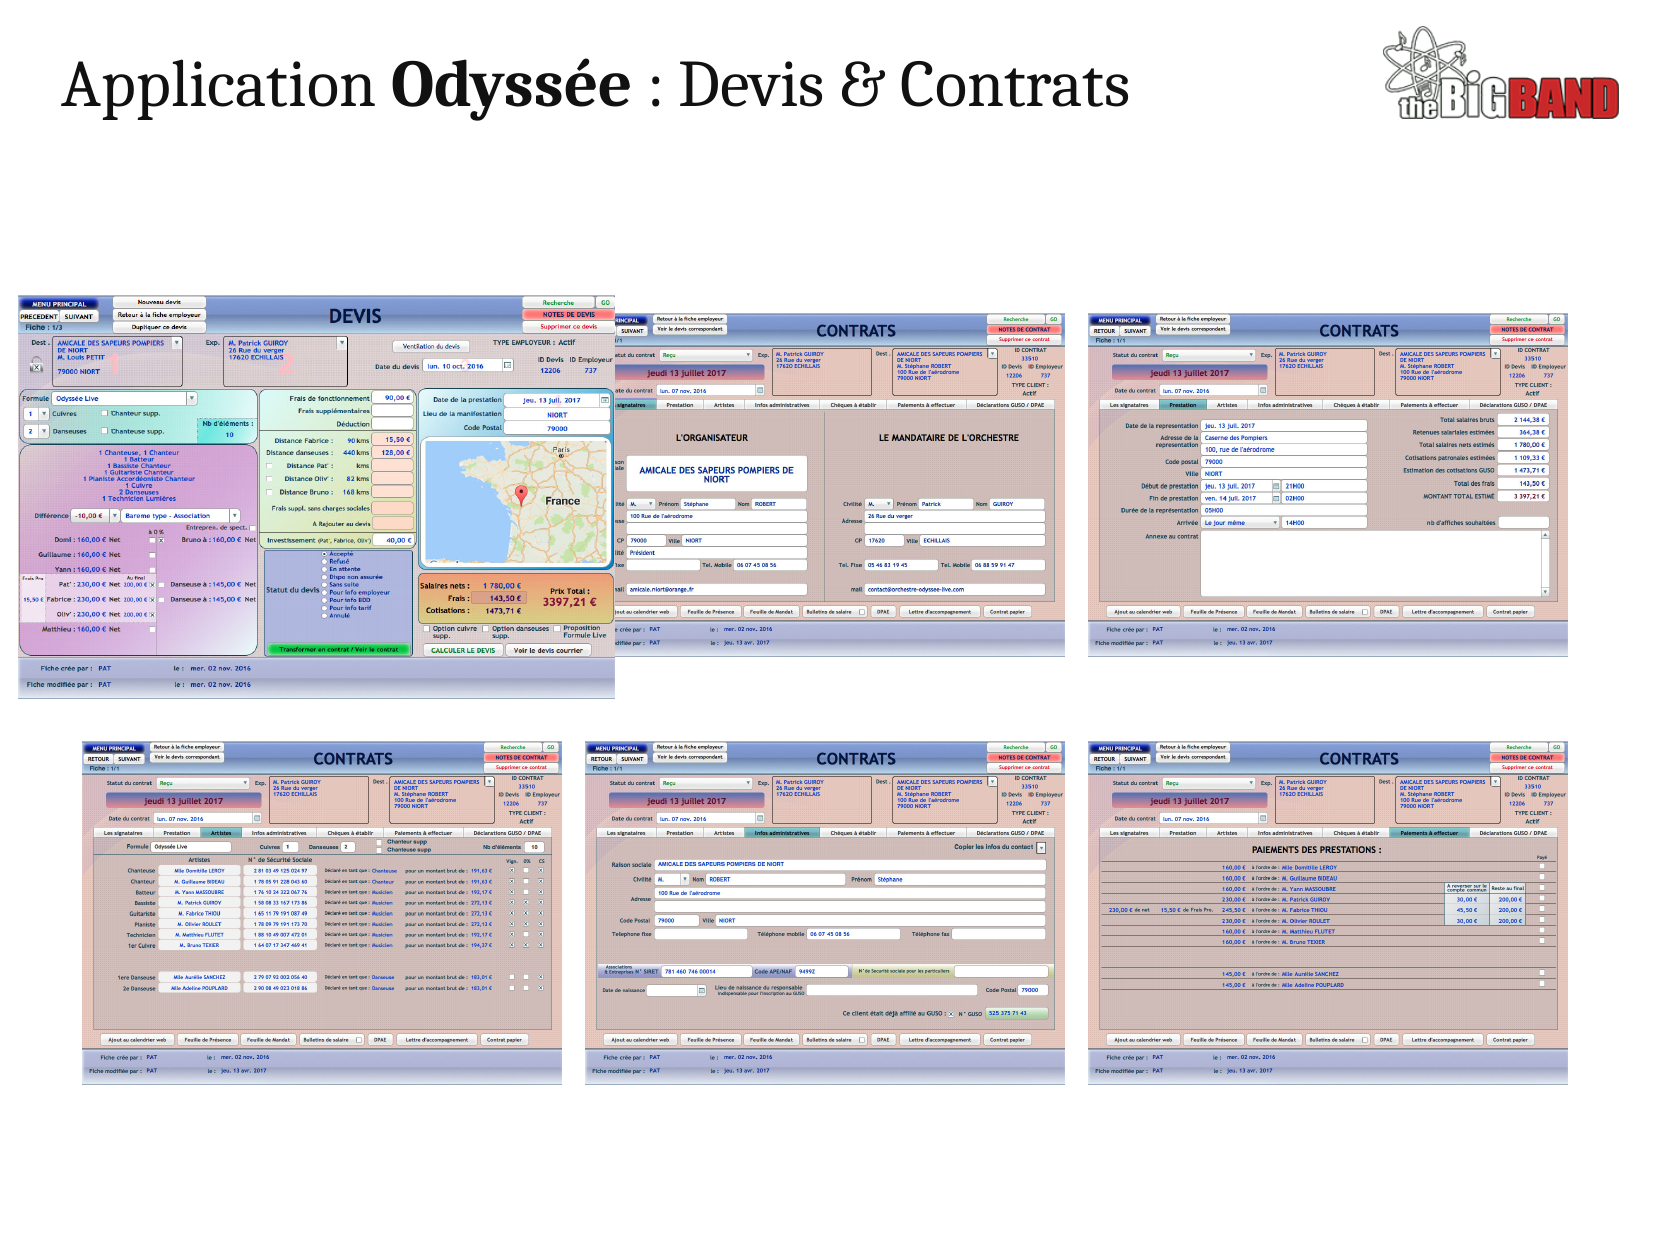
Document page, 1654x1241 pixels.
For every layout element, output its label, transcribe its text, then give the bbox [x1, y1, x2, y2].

picture [82, 741, 562, 1085]
title Application Odyssée : Devis & Contrats [11, 15, 1182, 154]
picture [1383, 26, 1619, 119]
picture [585, 741, 1065, 1085]
picture [1088, 741, 1568, 1085]
picture [1088, 313, 1568, 658]
picture [18, 295, 1065, 699]
